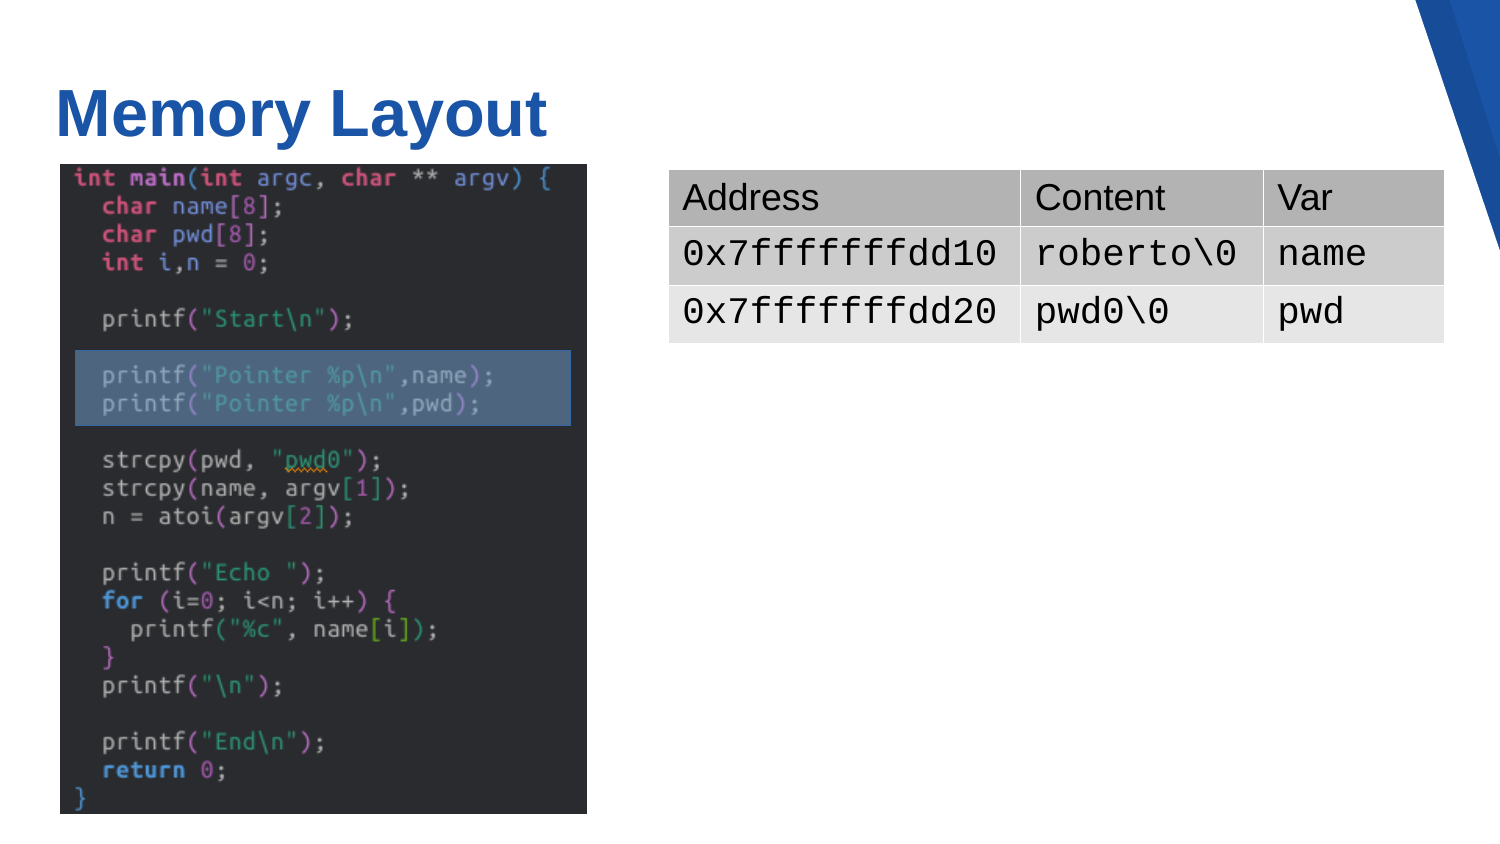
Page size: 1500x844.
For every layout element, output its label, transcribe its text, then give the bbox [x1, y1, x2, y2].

text_box [75, 350, 571, 426]
picture [60, 164, 587, 814]
table_header Address [669, 170, 1020, 226]
table_cell 0x7fffffffdd20 [669, 286, 1020, 343]
title Memory Layout [40, 97, 1231, 166]
table_cell pwd [1264, 286, 1444, 343]
table_cell 0x7fffffffdd10 [669, 227, 1020, 285]
table_cell pwd0\0 [1021, 286, 1263, 343]
table_header Content [1021, 170, 1263, 226]
table_header Var [1264, 170, 1444, 226]
table_cell name [1264, 227, 1444, 285]
table_cell roberto\0 [1021, 227, 1263, 285]
